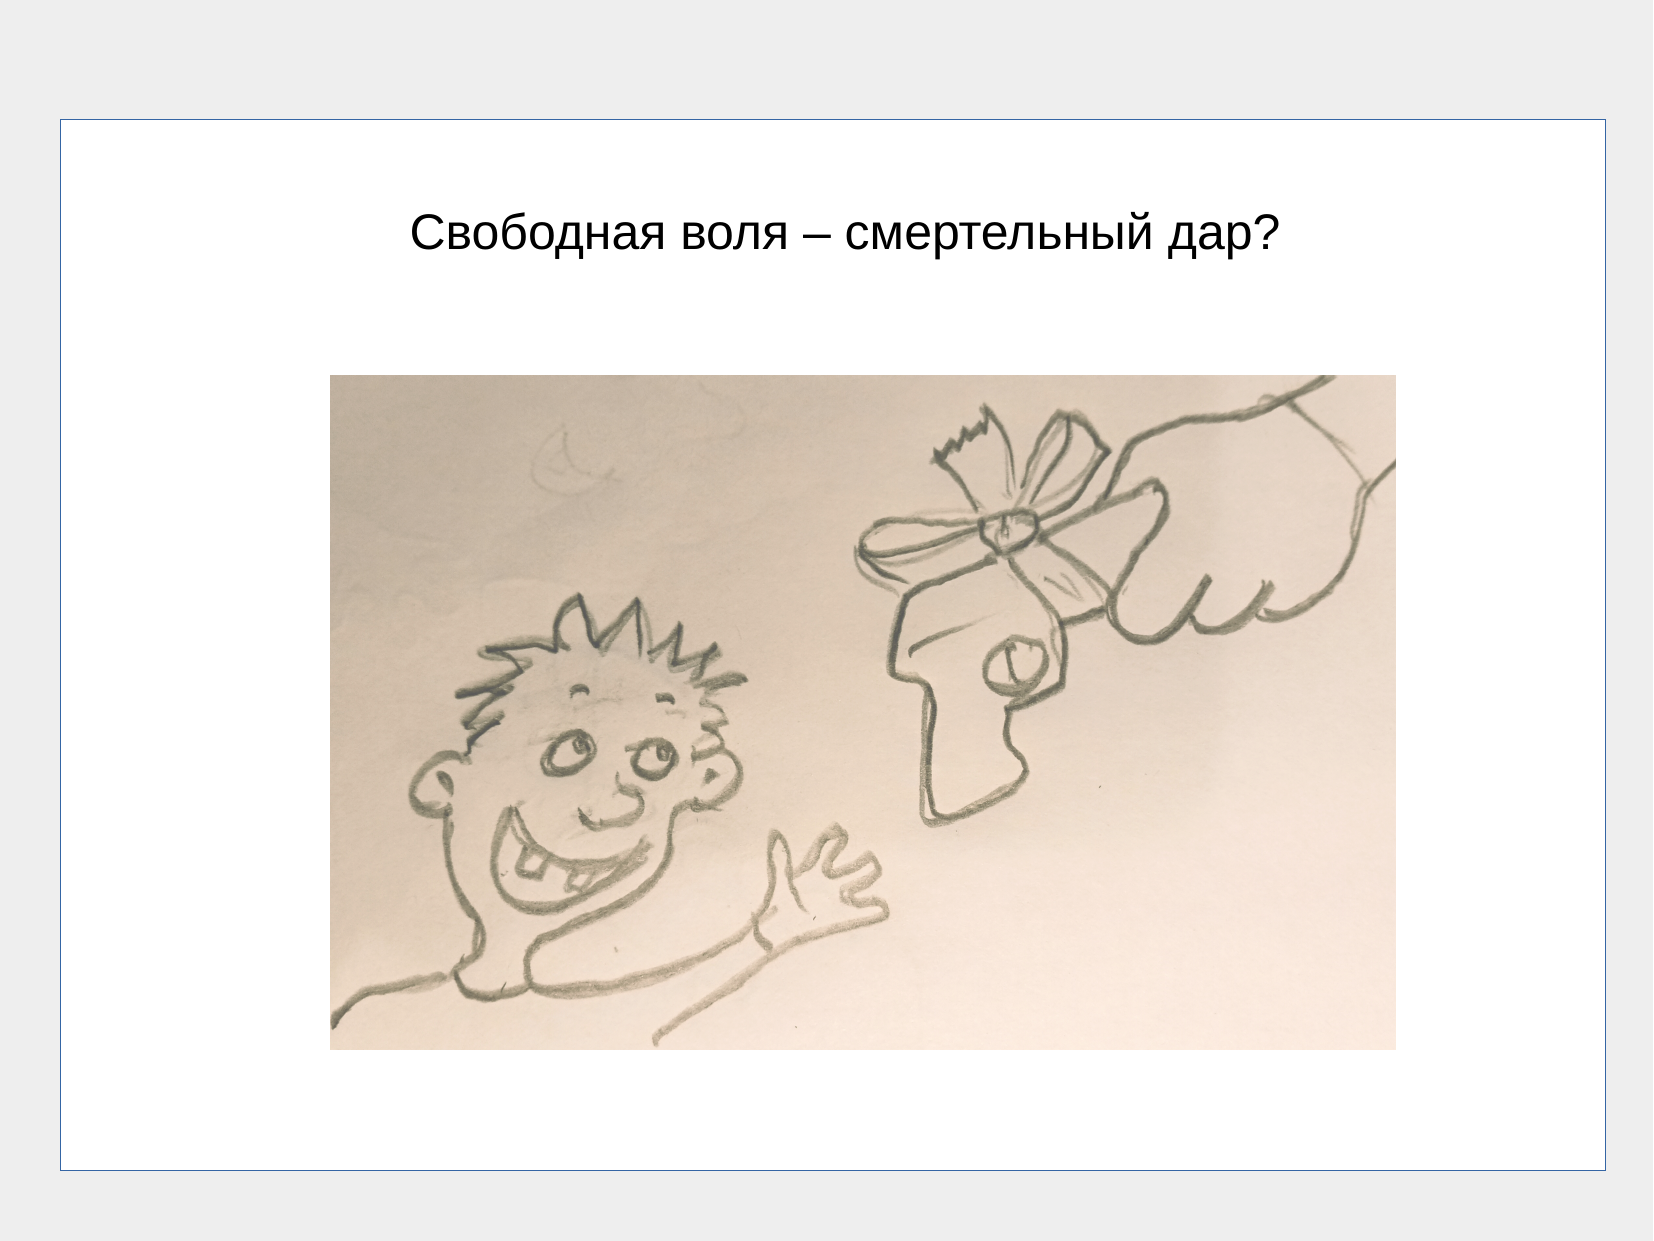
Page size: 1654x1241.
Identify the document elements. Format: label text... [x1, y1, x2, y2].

subtitle Свободная воля – смертельный дар? [374, 204, 1653, 331]
text_box [60, 119, 1606, 1171]
picture [330, 375, 1396, 1051]
